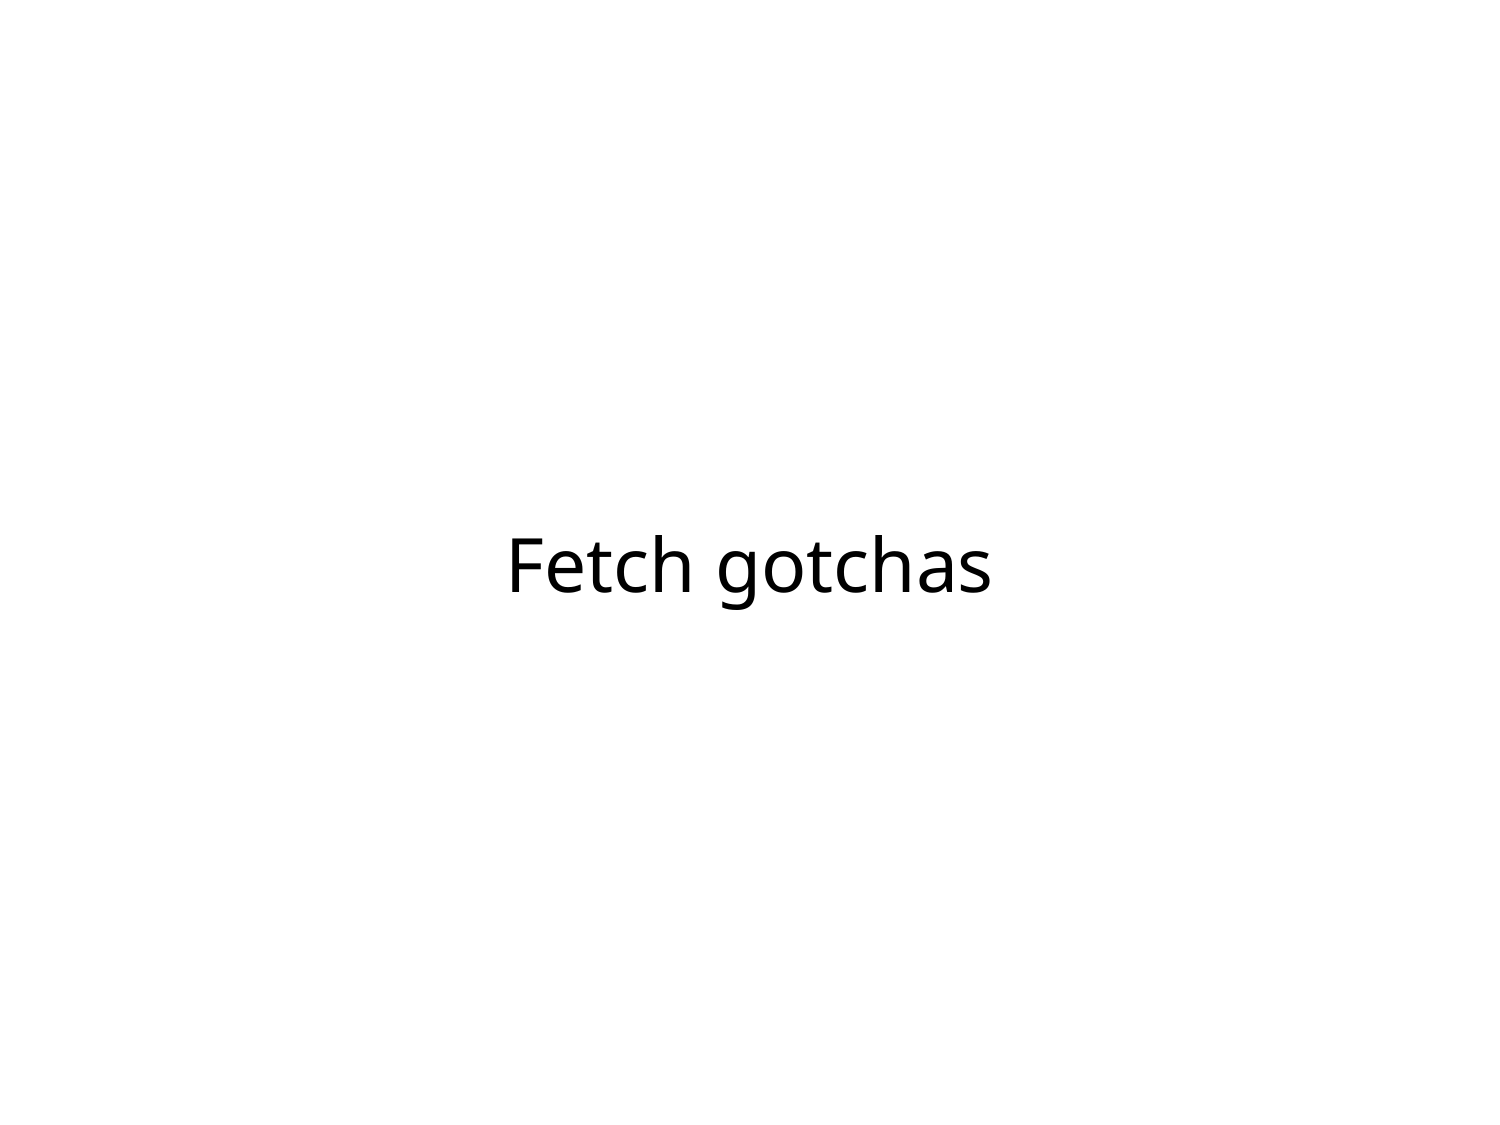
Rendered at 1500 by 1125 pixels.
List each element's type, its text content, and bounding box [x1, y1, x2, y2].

title Fetch gotchas [51, 470, 1449, 655]
